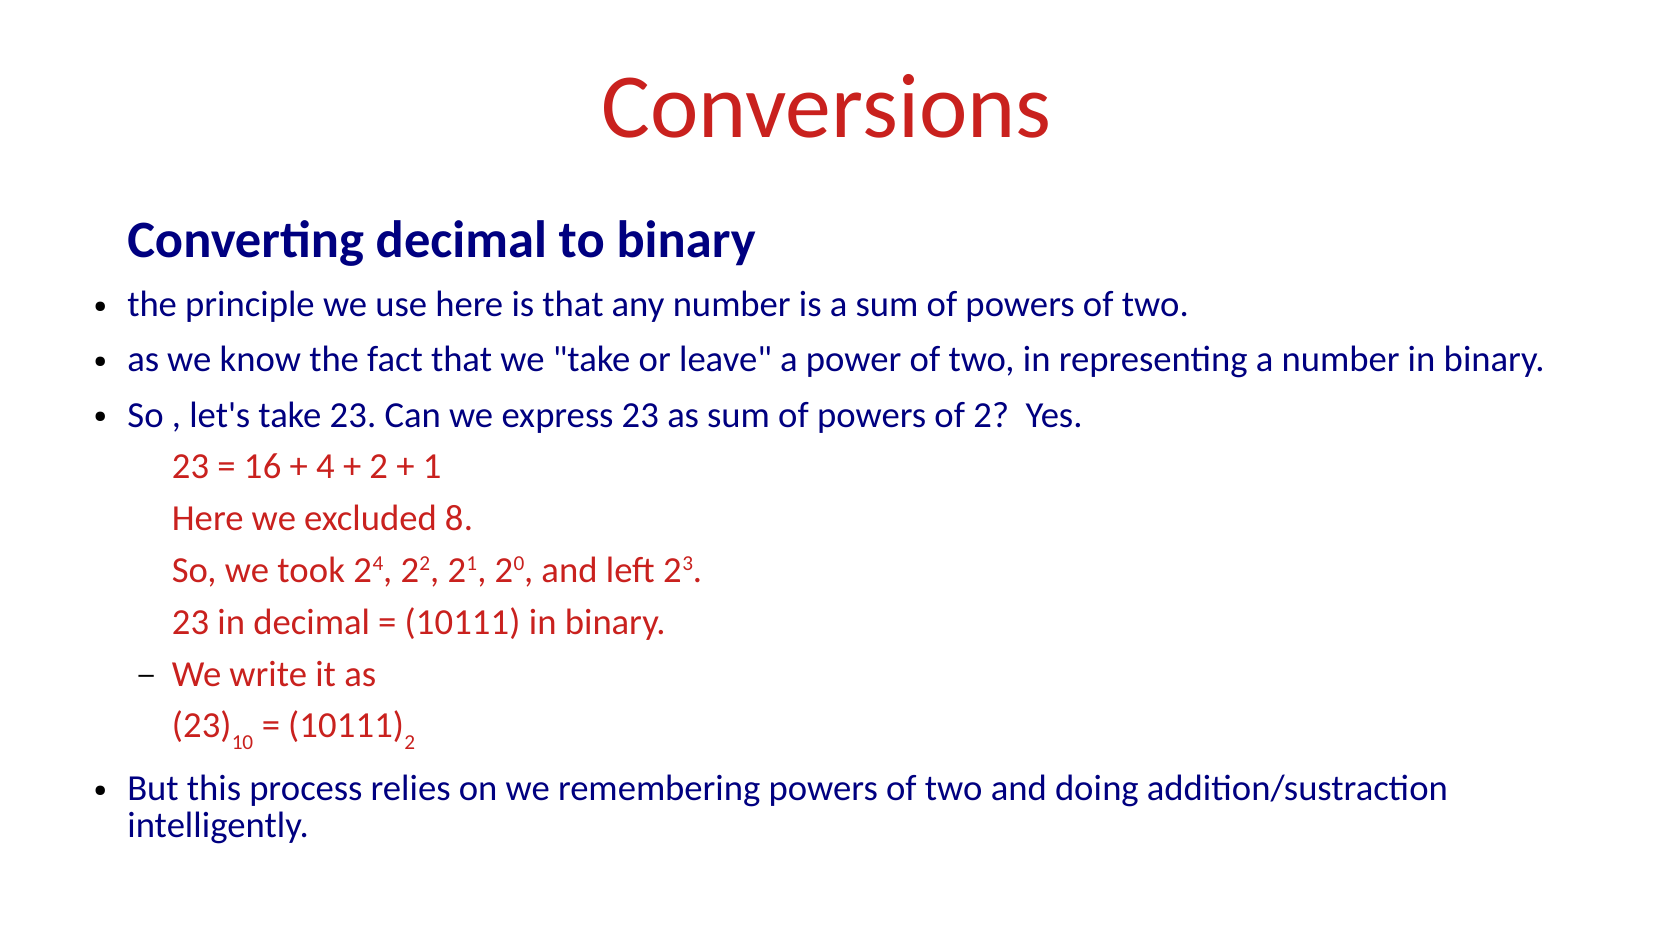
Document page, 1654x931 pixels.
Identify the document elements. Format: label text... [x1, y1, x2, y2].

list Converting decimal to binary the principle we use here is that any number is a sum of powers of two. as we know the fact that we "take or leave" a power of two, in representing a number in binary. So , let's take 23. Can we express 23 as sum of powers of 2? Yes. 23 = 16 + 4 + 2 + 1 Here we excluded 8. So, we took 24, 22, 21, 20, and left 23. 23 in decimal = (10111) in binary. We write it as (23)10 = (10111)2 But this process relies on we remembering powers of two and doing addition/sustraction intelligently. [82, 217, 1595, 863]
title Conversions [82, 37, 1571, 193]
